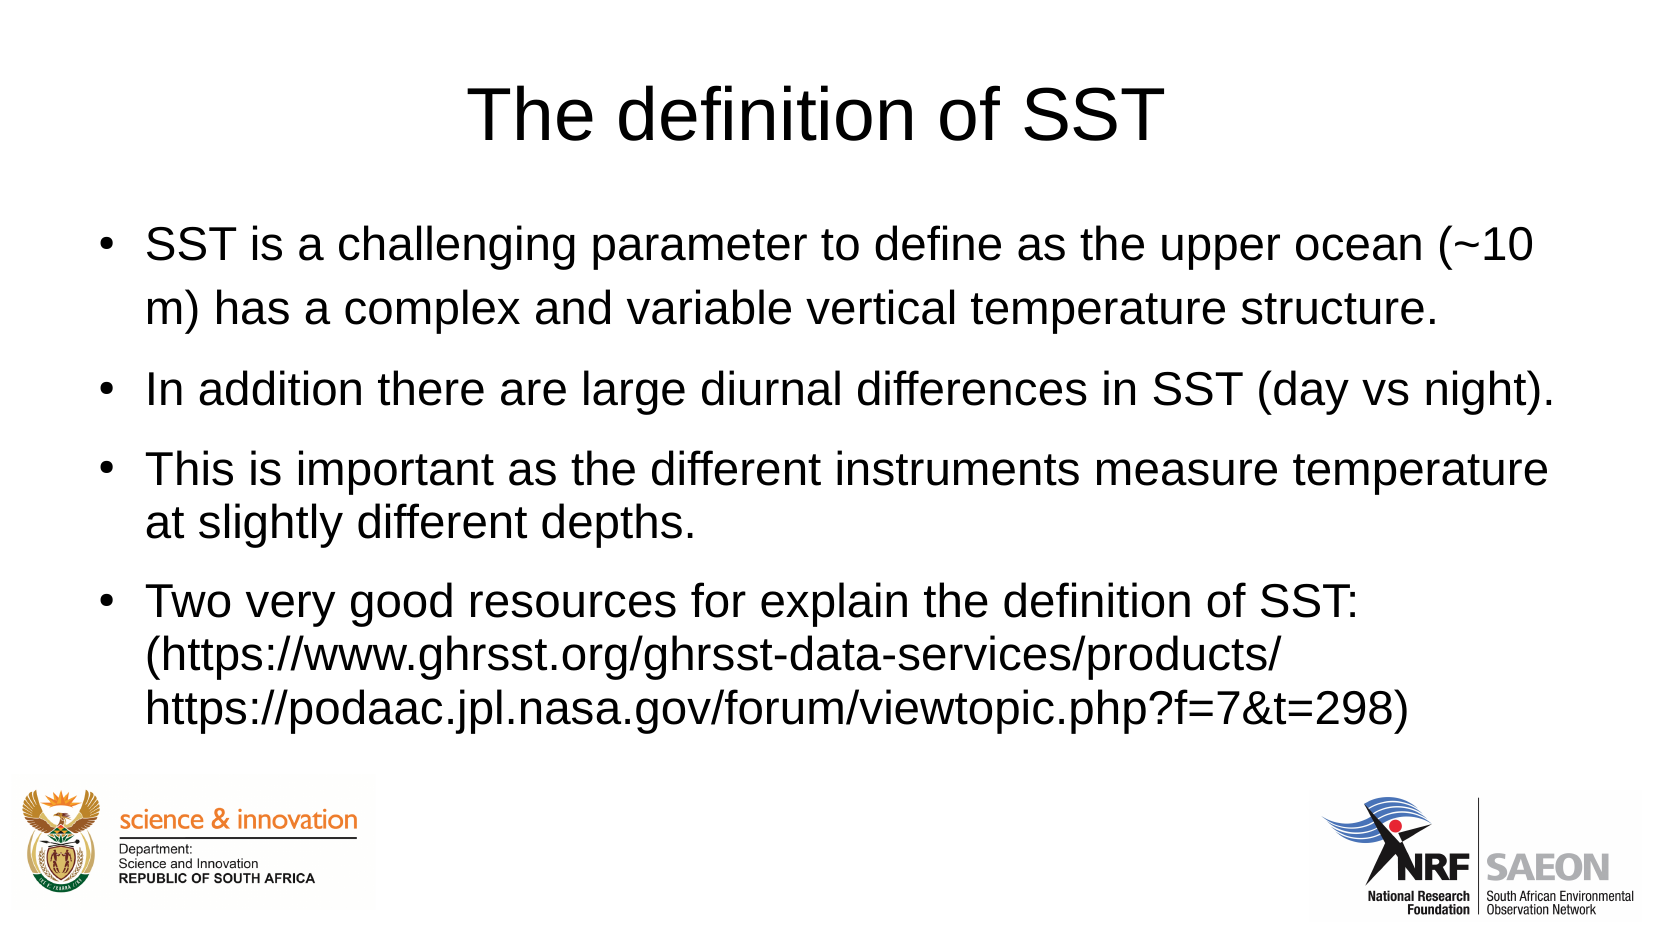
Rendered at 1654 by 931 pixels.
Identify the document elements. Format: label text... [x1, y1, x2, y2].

picture [11, 774, 376, 910]
title The definition of SST [82, 37, 1571, 193]
list SST is a challenging parameter to define as the upper ocean (~10 m) has a complex and variable vertical temperature structure. In addition there are large diurnal differences in SST (day vs night). This is important as the different instruments measure temperature at slightly different depths. Two very good resources for explain the definition of SST: (https://www.ghrsst.org/ghrsst-data-services/products/ https://podaac.jpl.nasa.gov/forum/viewtopic.php?f=7&t=298) [82, 217, 1571, 758]
picture [1309, 790, 1642, 922]
